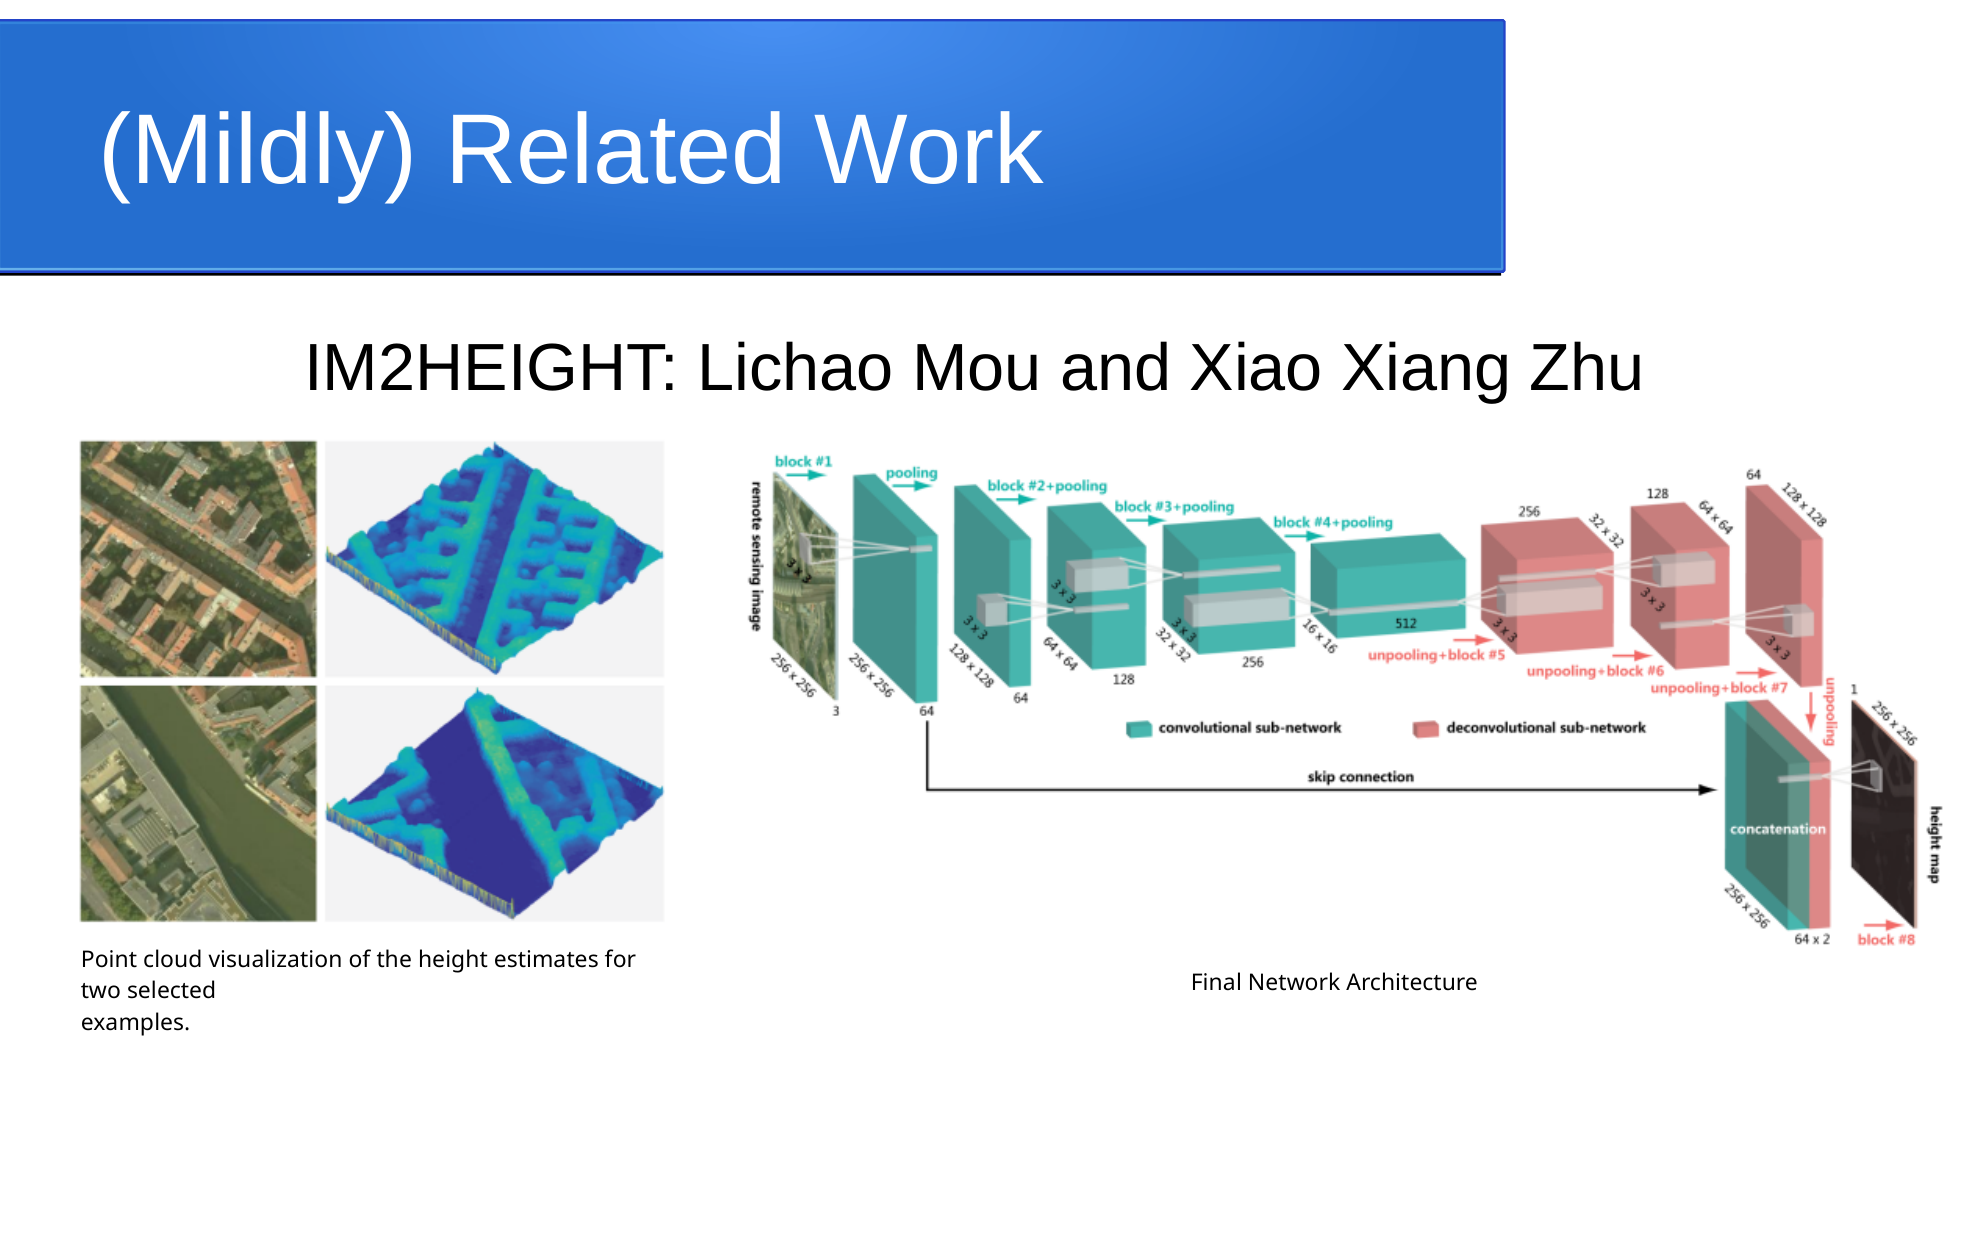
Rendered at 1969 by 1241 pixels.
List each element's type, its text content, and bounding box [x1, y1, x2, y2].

text_box Final Network Architecture [1185, 956, 1637, 1007]
picture [75, 434, 671, 931]
picture [731, 425, 1955, 961]
text_box Point cloud visualization of the height estimates for two selected examples. [75, 905, 661, 1075]
text_box IM2HEIGHT: Lichao Mou and Xiao Xiang Zhu [98, 284, 1870, 451]
title (Mildly) Related Work [98, 47, 1470, 252]
